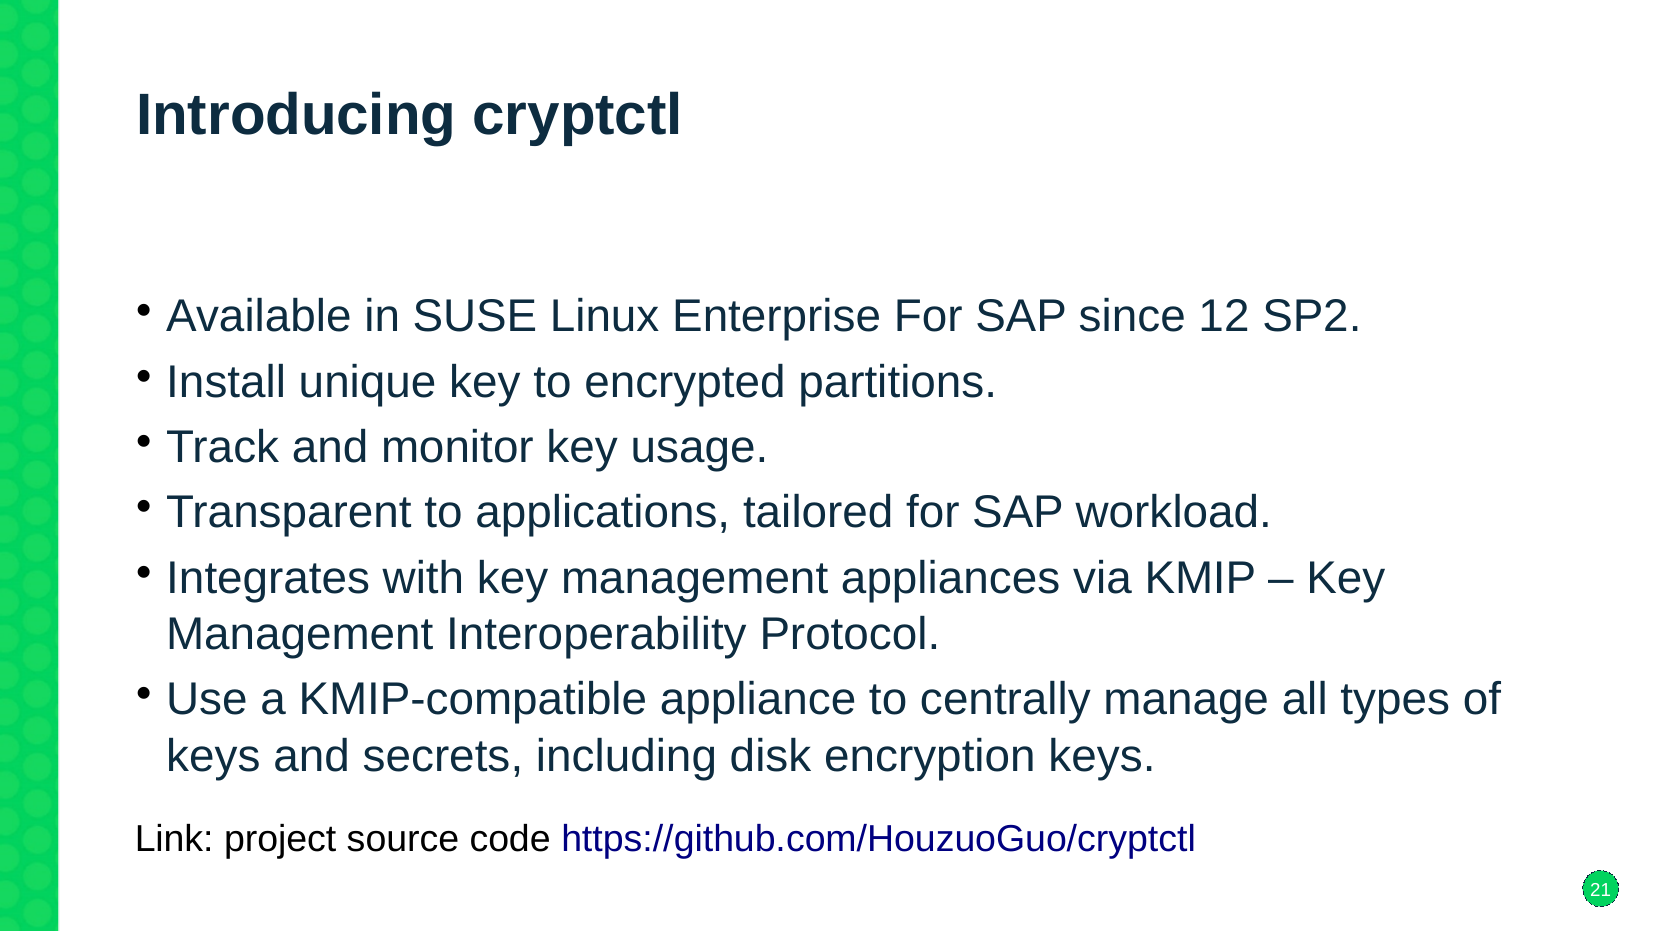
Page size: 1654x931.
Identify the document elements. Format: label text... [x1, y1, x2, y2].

picture [0, 0, 76, 931]
list Available in SUSE Linux Enterprise For SAP since 12 SP2. Install unique key to encrypted partitions. Track and monitor key usage. Transparent to applications, tailored for SAP workload. Integrates with key management appliances via KMIP – Key Management Interoperability Protocol. Use a KMIP-compatible appliance to centrally manage all types of keys and secrets, including disk encryption keys. [121, 217, 1531, 826]
text_box Link: project source code https://github.com/HouzuoGuo/cryptctl [120, 810, 1231, 867]
title Introducing cryptctl [121, 37, 1531, 193]
